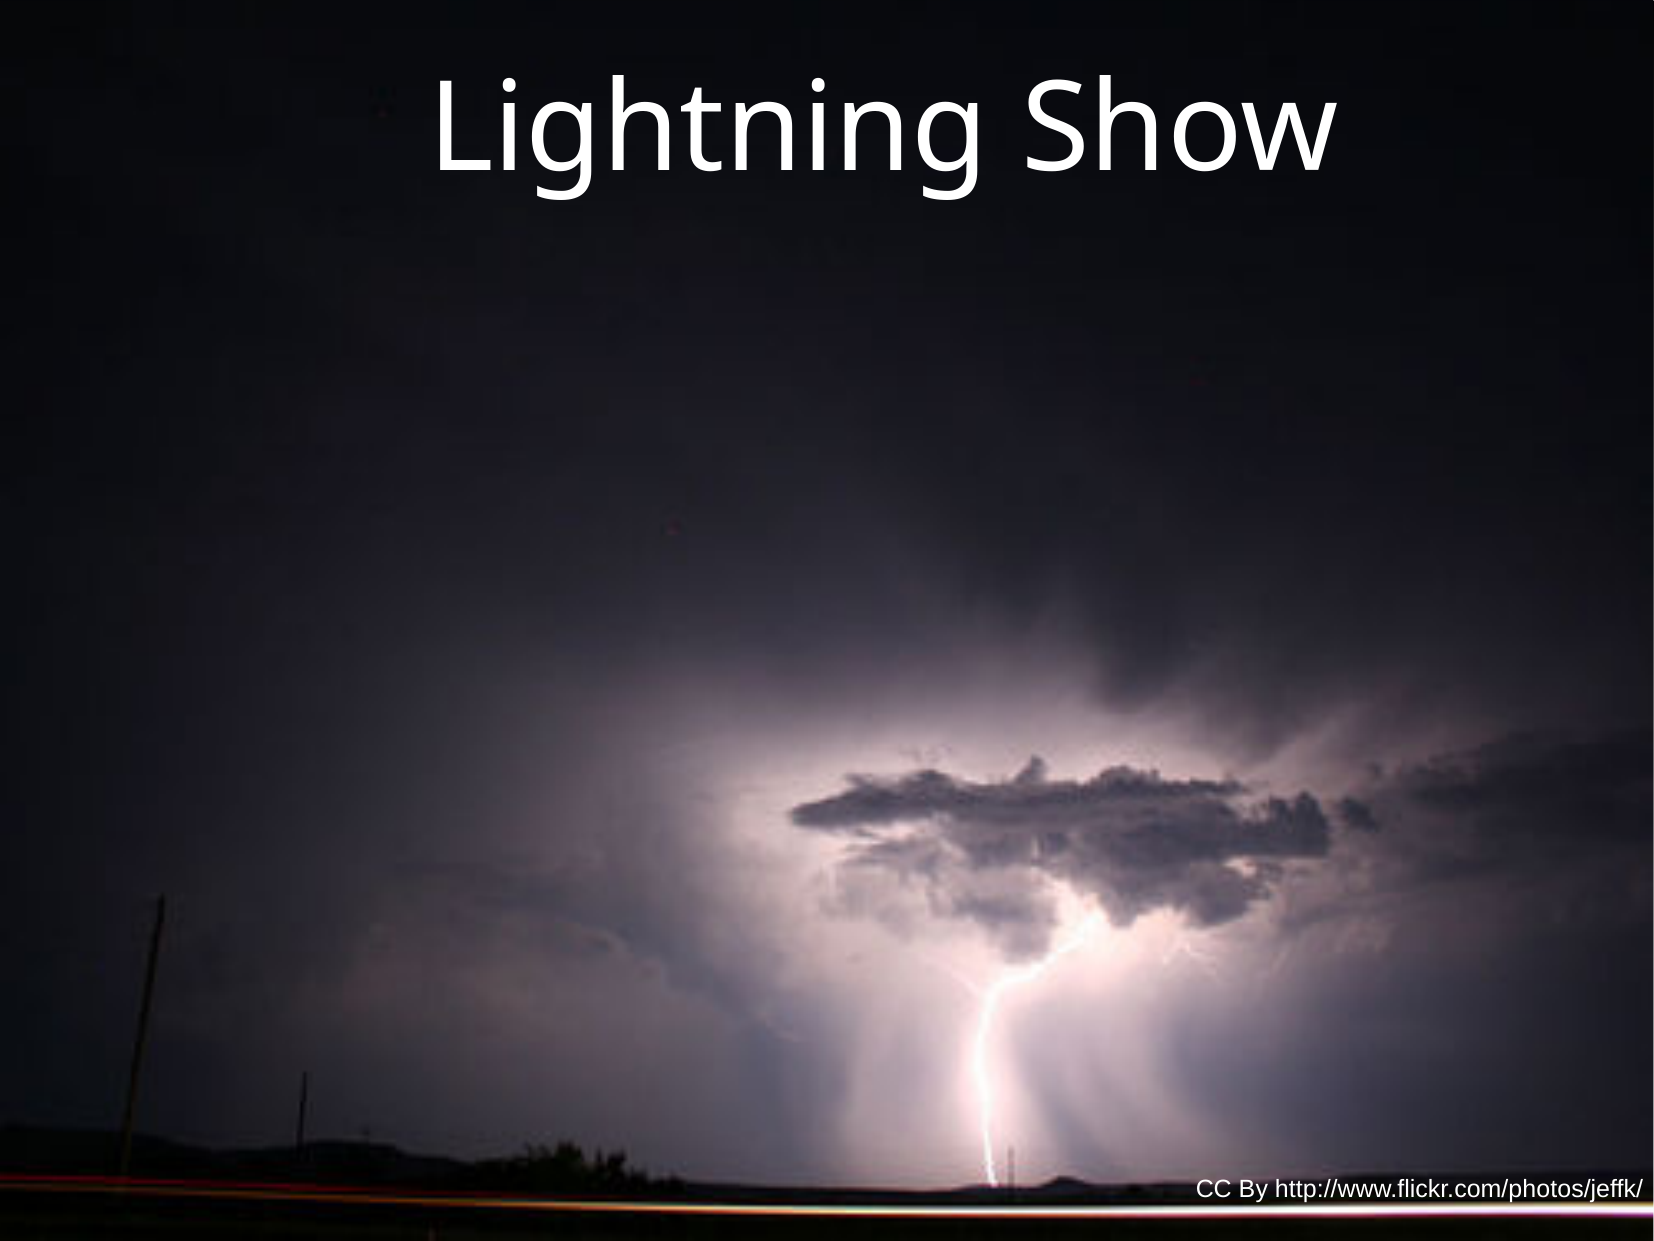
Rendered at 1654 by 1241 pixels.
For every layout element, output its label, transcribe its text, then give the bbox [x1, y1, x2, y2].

text_box Lightning Show [413, 29, 1319, 184]
picture [0, 0, 1654, 1241]
text_box CC By http://www.flickr.com/photos/jeffk/ [1181, 1167, 1654, 1211]
